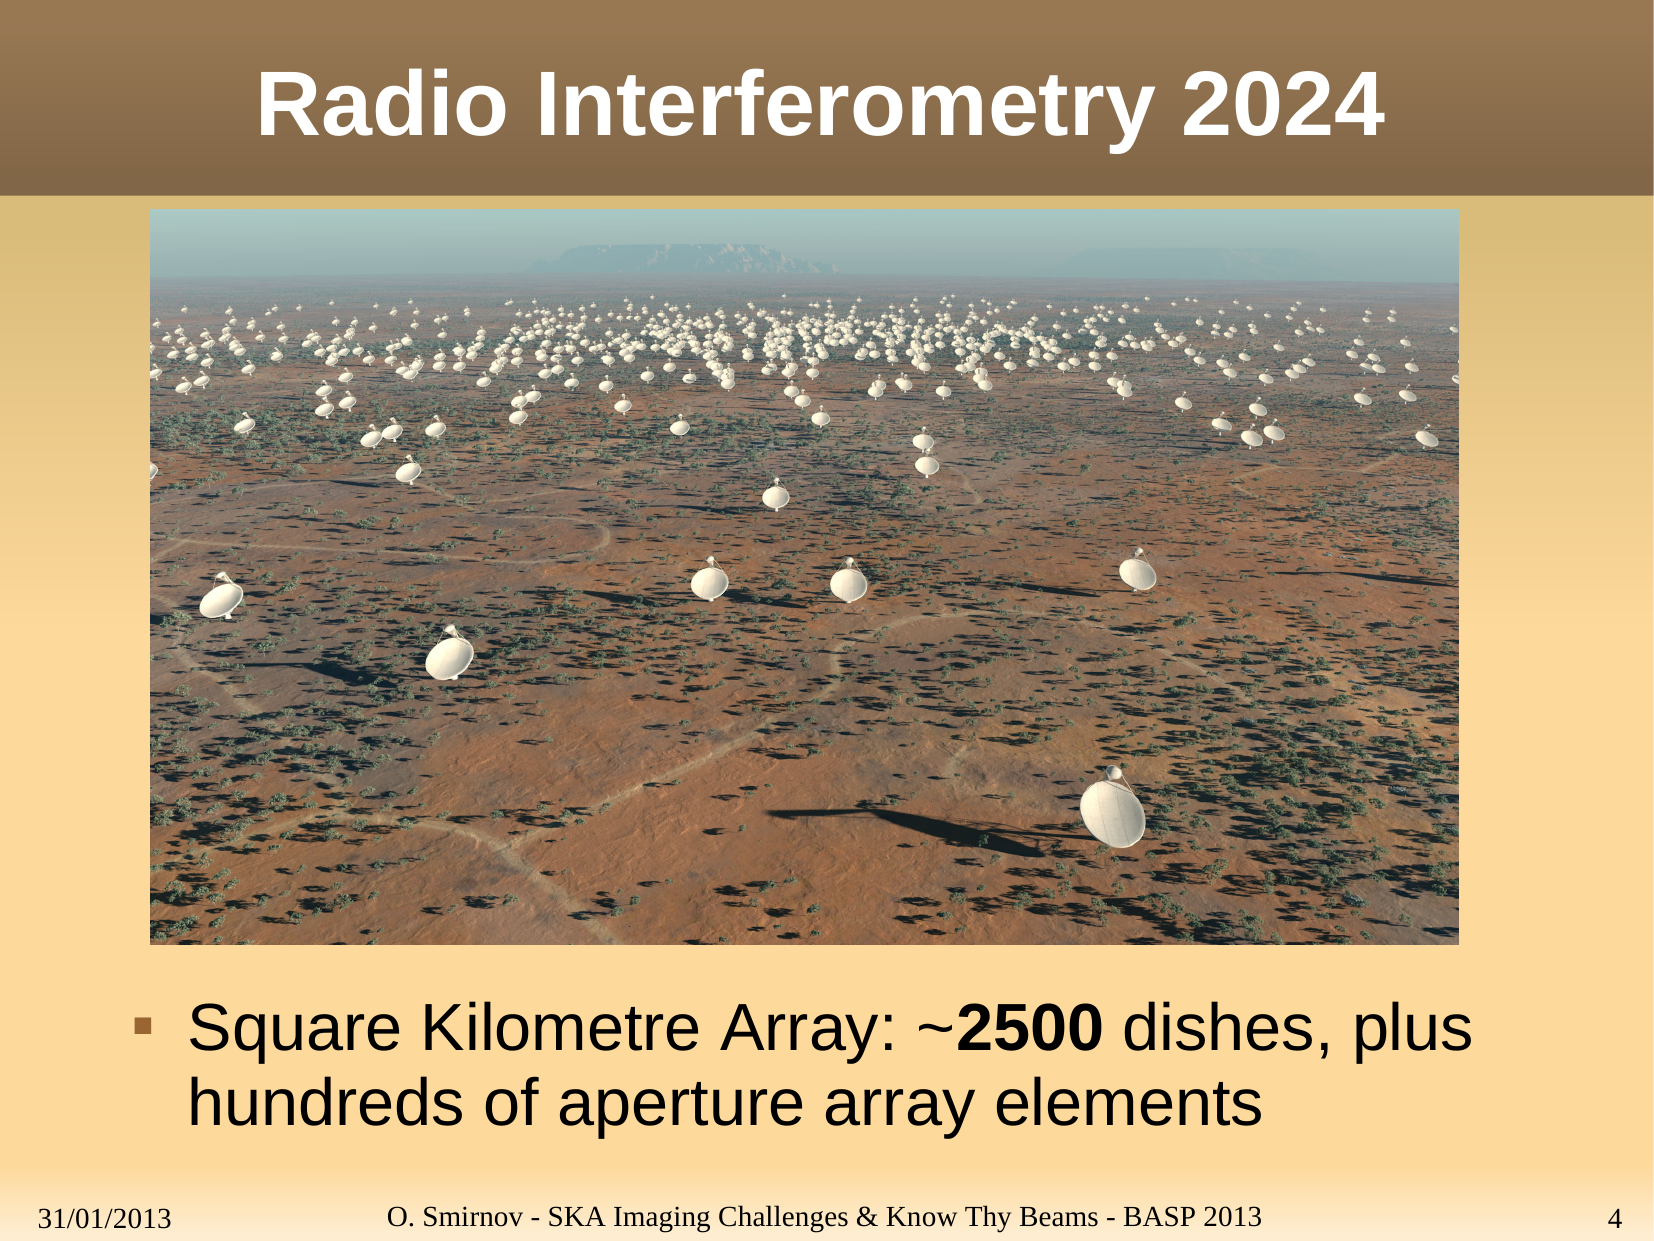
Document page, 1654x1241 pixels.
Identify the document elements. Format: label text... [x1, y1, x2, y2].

picture [0, 0, 1654, 1241]
list Square Kilometre Array: ~2500 dishes, plus hundreds of aperture array elements [116, 990, 1606, 1241]
title Radio Interferometry 2024 [76, 0, 1565, 208]
